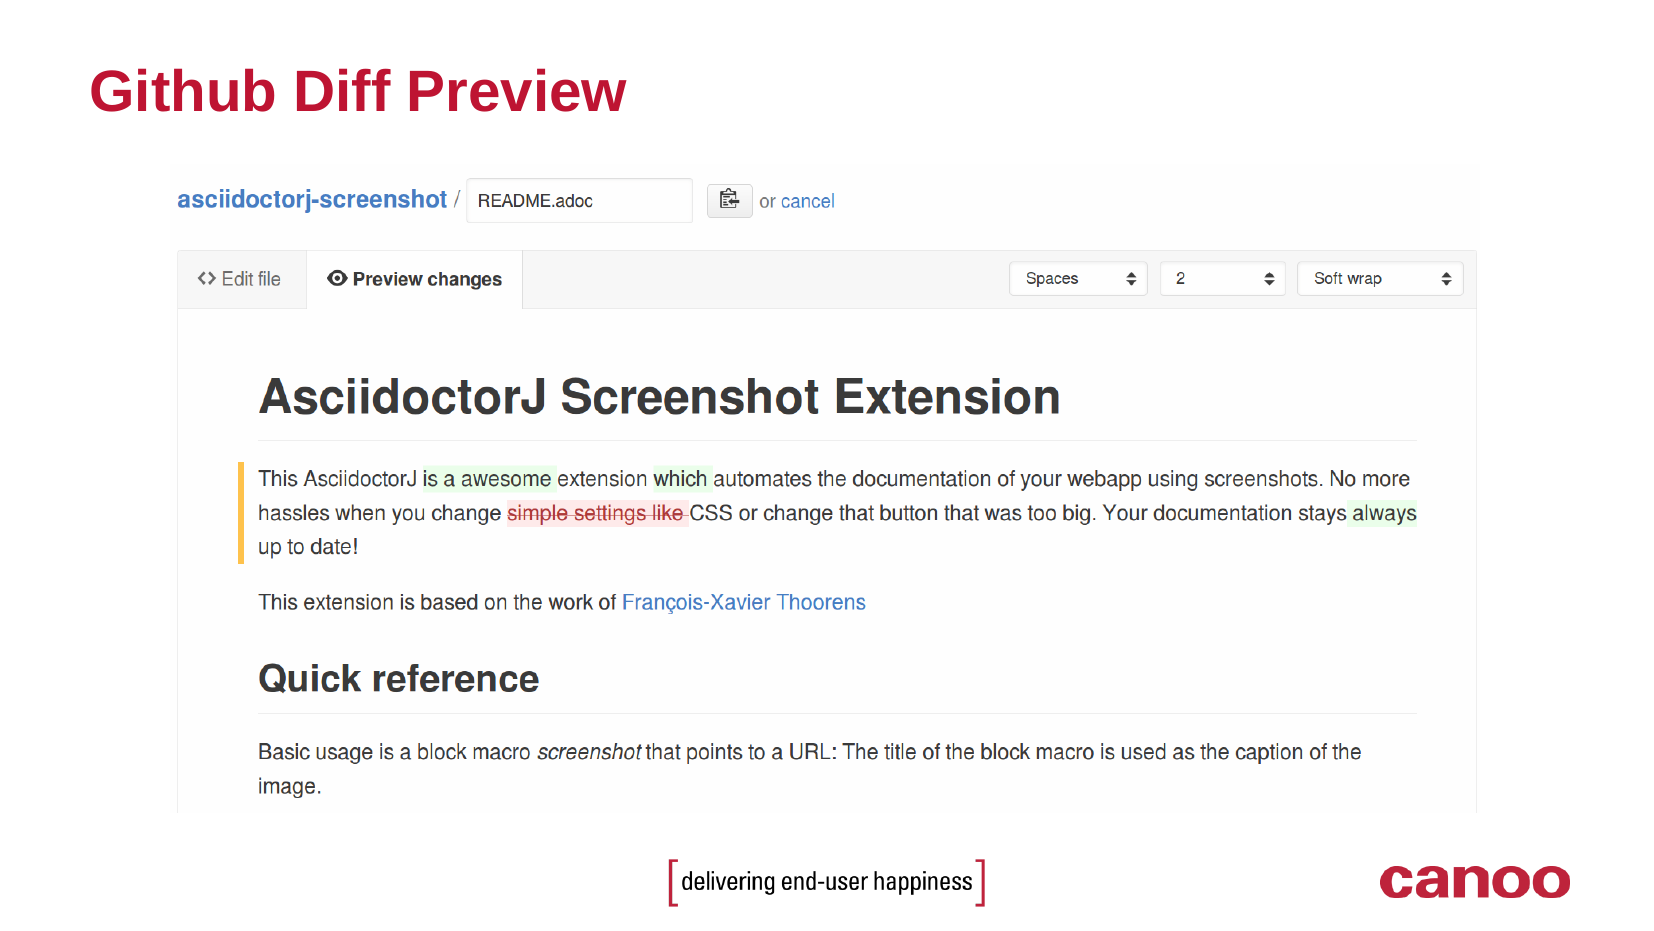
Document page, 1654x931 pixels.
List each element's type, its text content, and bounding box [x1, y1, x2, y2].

title Github Diff Preview [75, 45, 1591, 136]
picture [170, 164, 1480, 813]
picture [1380, 866, 1570, 898]
picture [662, 855, 991, 910]
